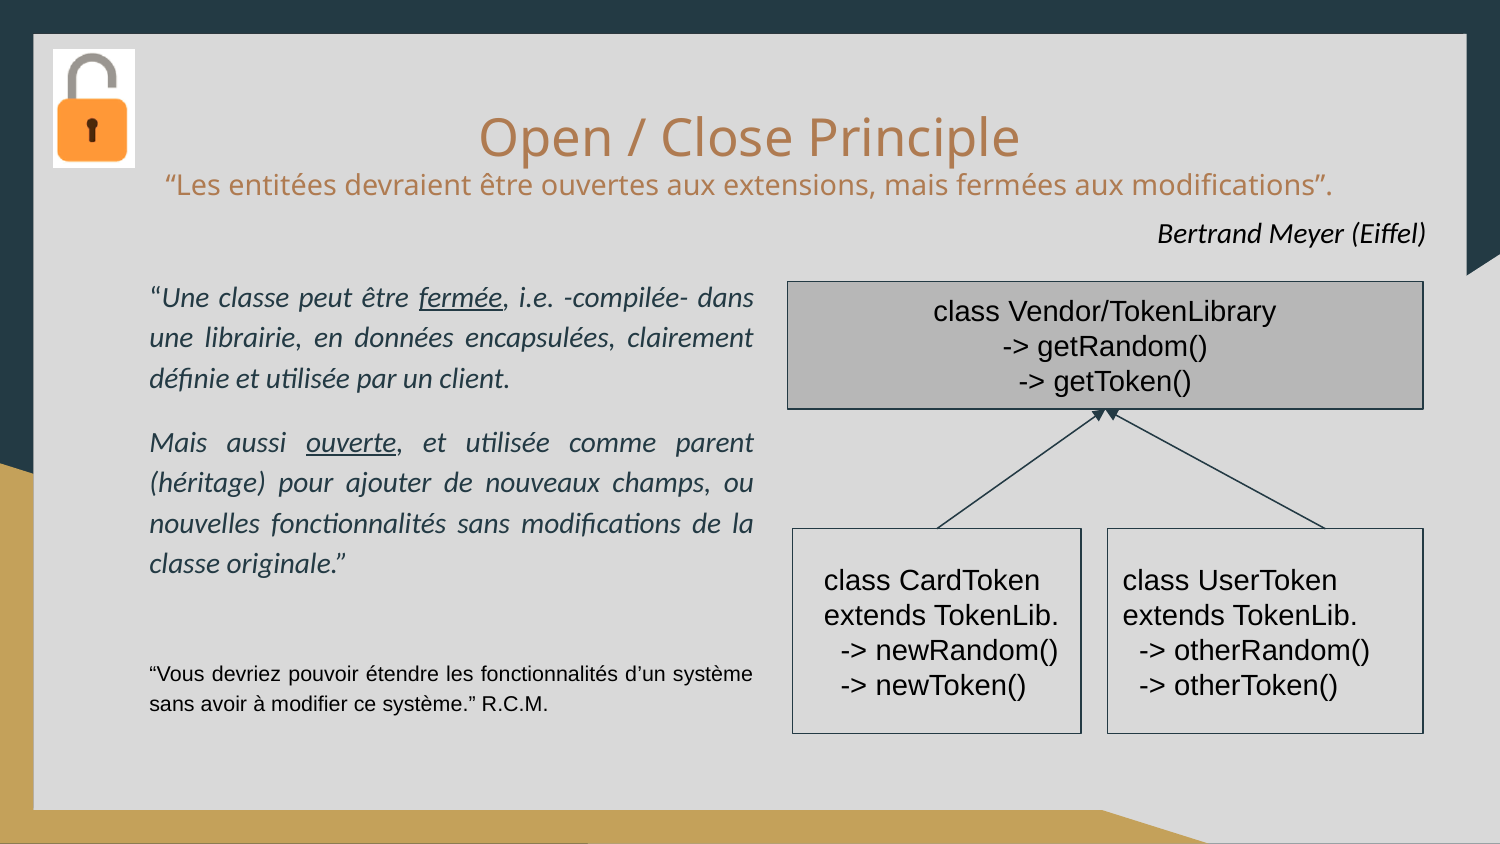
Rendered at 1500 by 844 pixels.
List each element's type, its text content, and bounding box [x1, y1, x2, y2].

text_box class UserToken extends TokenLib. -> otherRandom() -> otherToken() [1107, 528, 1423, 734]
text_box class Vendor/TokenLibrary -> getRandom() -> getToken() [787, 281, 1423, 410]
picture [53, 49, 135, 168]
text_box class CardToken extends TokenLib. -> newRandom() -> newToken() [792, 528, 1081, 734]
text_box Bertrand Meyer (Eiffel) [1142, 199, 1500, 265]
list “Une classe peut être fermée, i.e. -compilée- dans une librairie, en données encapsulées, clairement définie et utilisée par un client. Mais aussi ouverte, et utilisée comme parent (héritage) pour ajouter de nouveaux champs, ou nouvelles fonctionnalités sans modifications de la classe originale.” “Vous devriez pouvoir étendre les fonctionnalités d’un système sans avoir à modifier ce système.” R.C.M. [134, 257, 770, 734]
title Open / Close Principle “Les entitées devraient être ouvertes aux extensions, mais fermées aux modifications”. [134, 88, 1366, 246]
